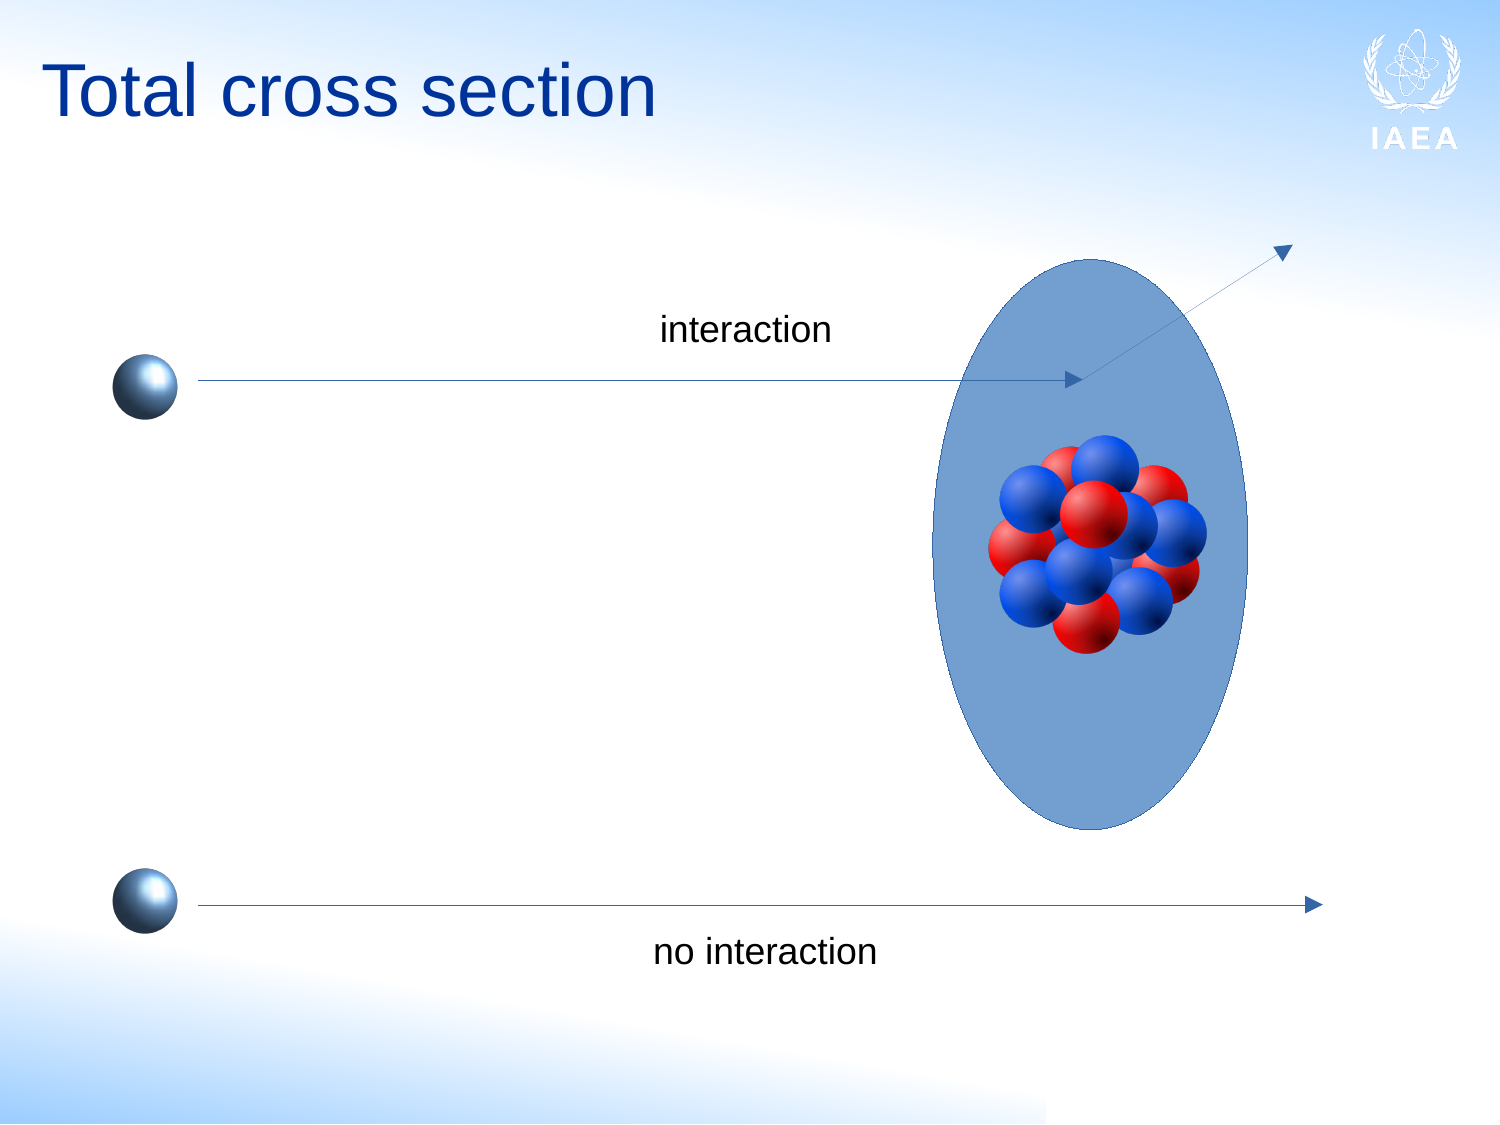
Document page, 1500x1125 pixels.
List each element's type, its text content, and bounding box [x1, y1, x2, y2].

text_box [961, 259, 1183, 380]
picture [1363, 29, 1461, 149]
title Total cross section [41, 19, 1046, 161]
text_box [932, 315, 1248, 830]
picture [977, 424, 1218, 665]
text_box no interaction [638, 922, 893, 980]
text_box interaction [645, 301, 848, 359]
